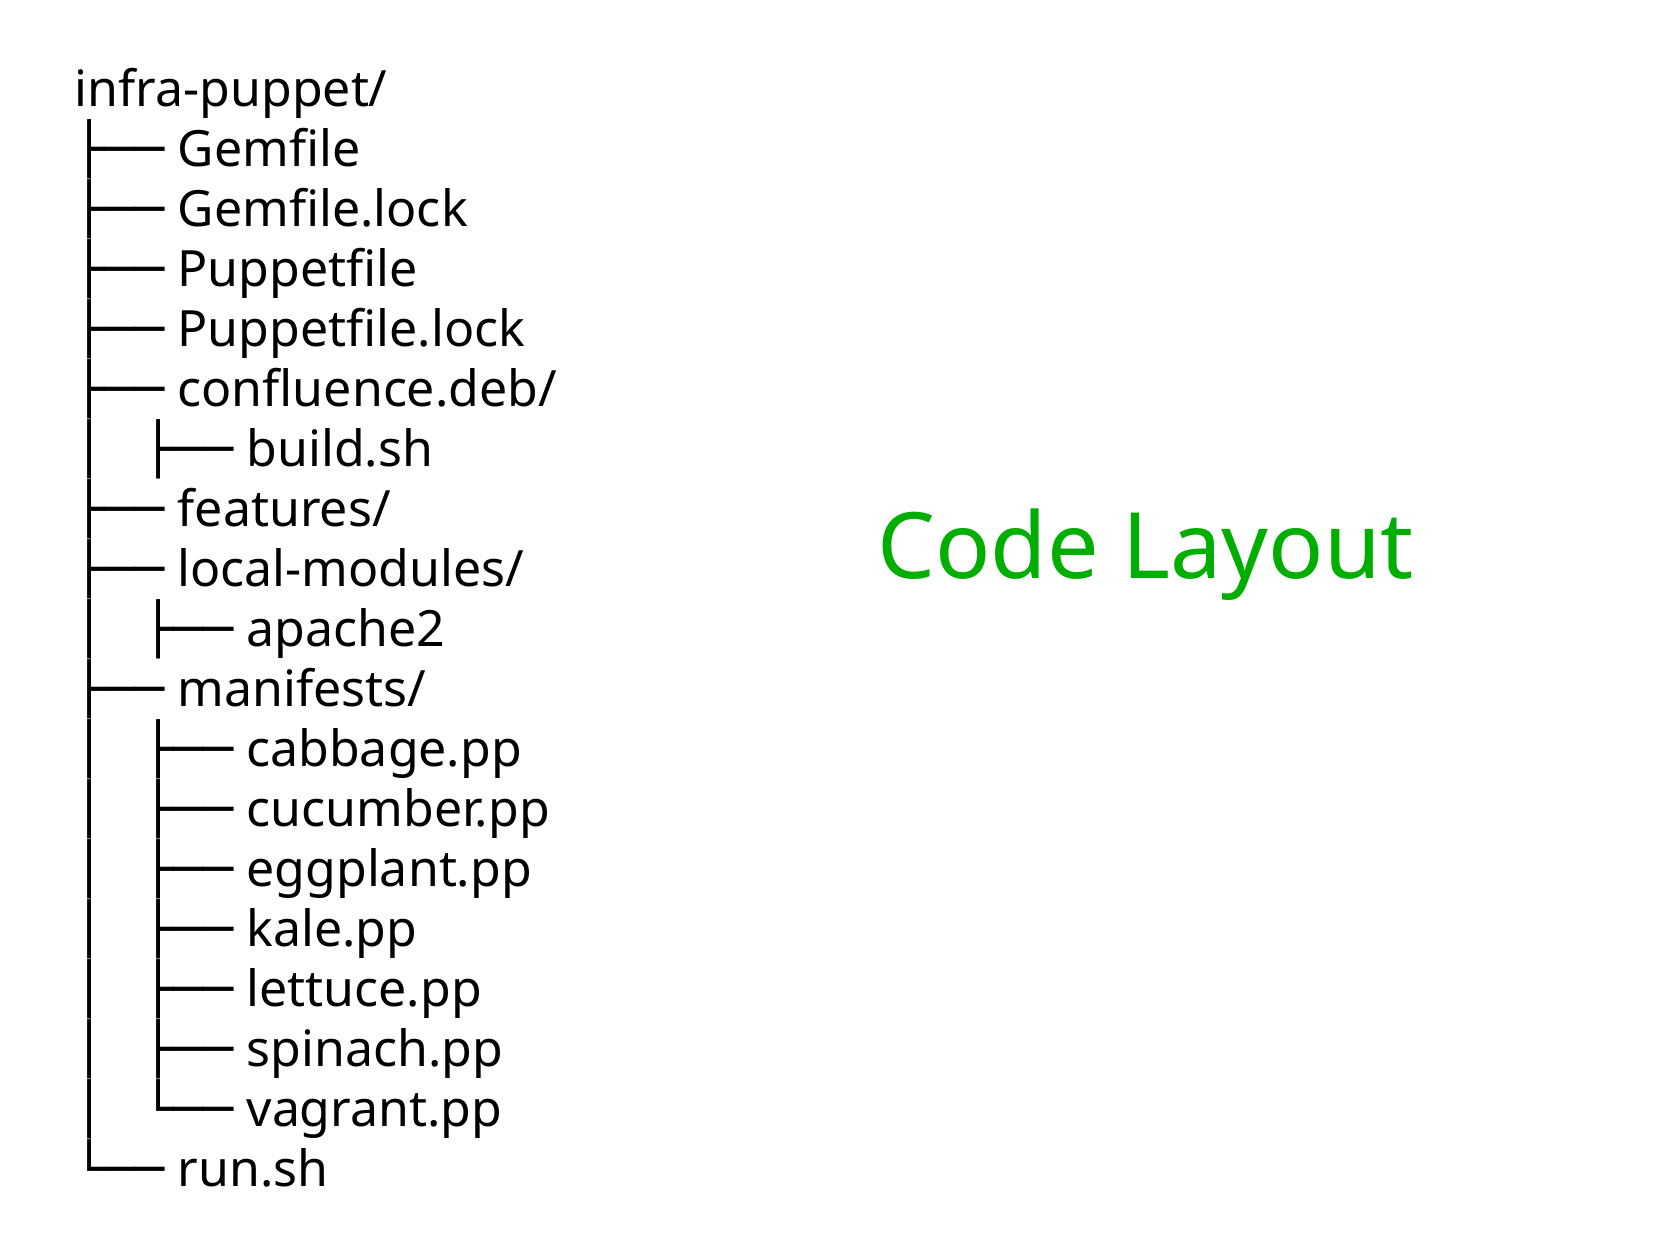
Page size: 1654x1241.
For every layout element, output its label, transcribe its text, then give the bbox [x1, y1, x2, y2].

text_box infra-puppet/ ├── Gemfile ├── Gemfile.lock ├── Puppetfile ├── Puppetfile.lock ├── confluence.deb/ │ ├── build.sh ├── features/ ├── local-modules/ │ ├── apache2 ├── manifests/ │ ├── cabbage.pp │ ├── cucumber.pp │ ├── eggplant.pp │ ├── kale.pp │ ├── lettuce.pp │ ├── spinach.pp │ └── vagrant.pp └── run.sh [59, 49, 660, 1241]
text_box Code Layout [660, 437, 1654, 645]
